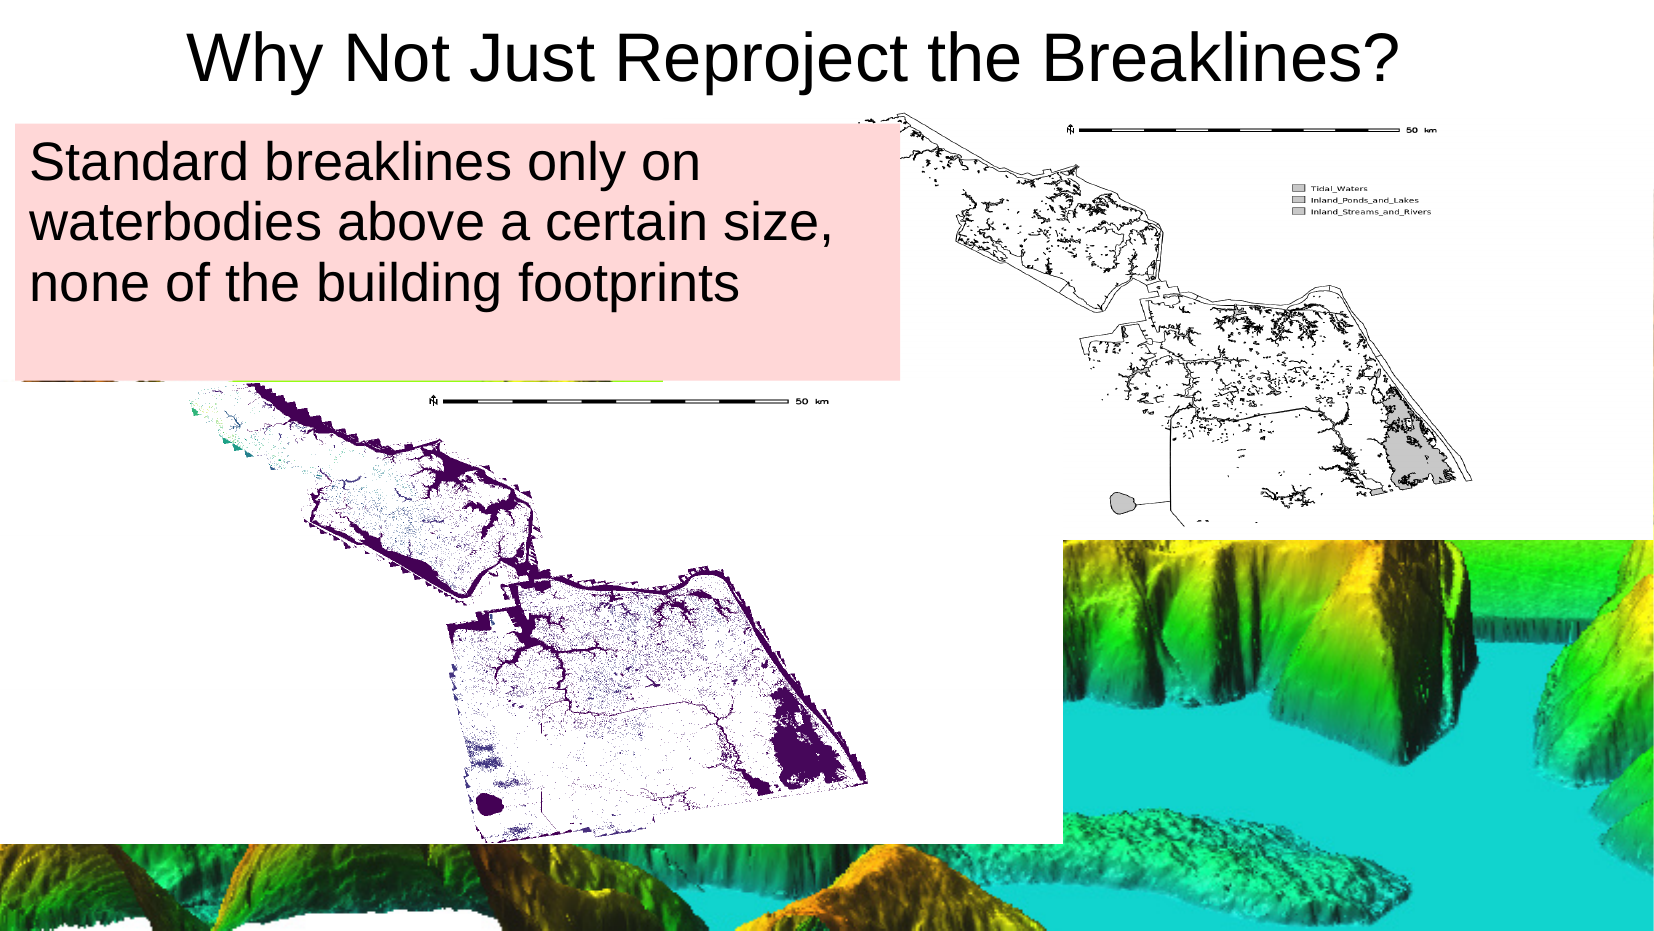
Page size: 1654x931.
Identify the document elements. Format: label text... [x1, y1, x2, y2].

text_box Standard breaklines only on waterbodies above a certain size, none of the building footprints [15, 123, 901, 381]
title Why Not Just Reproject the Breaklines? [59, 2, 1549, 113]
picture [0, 0, 1654, 931]
